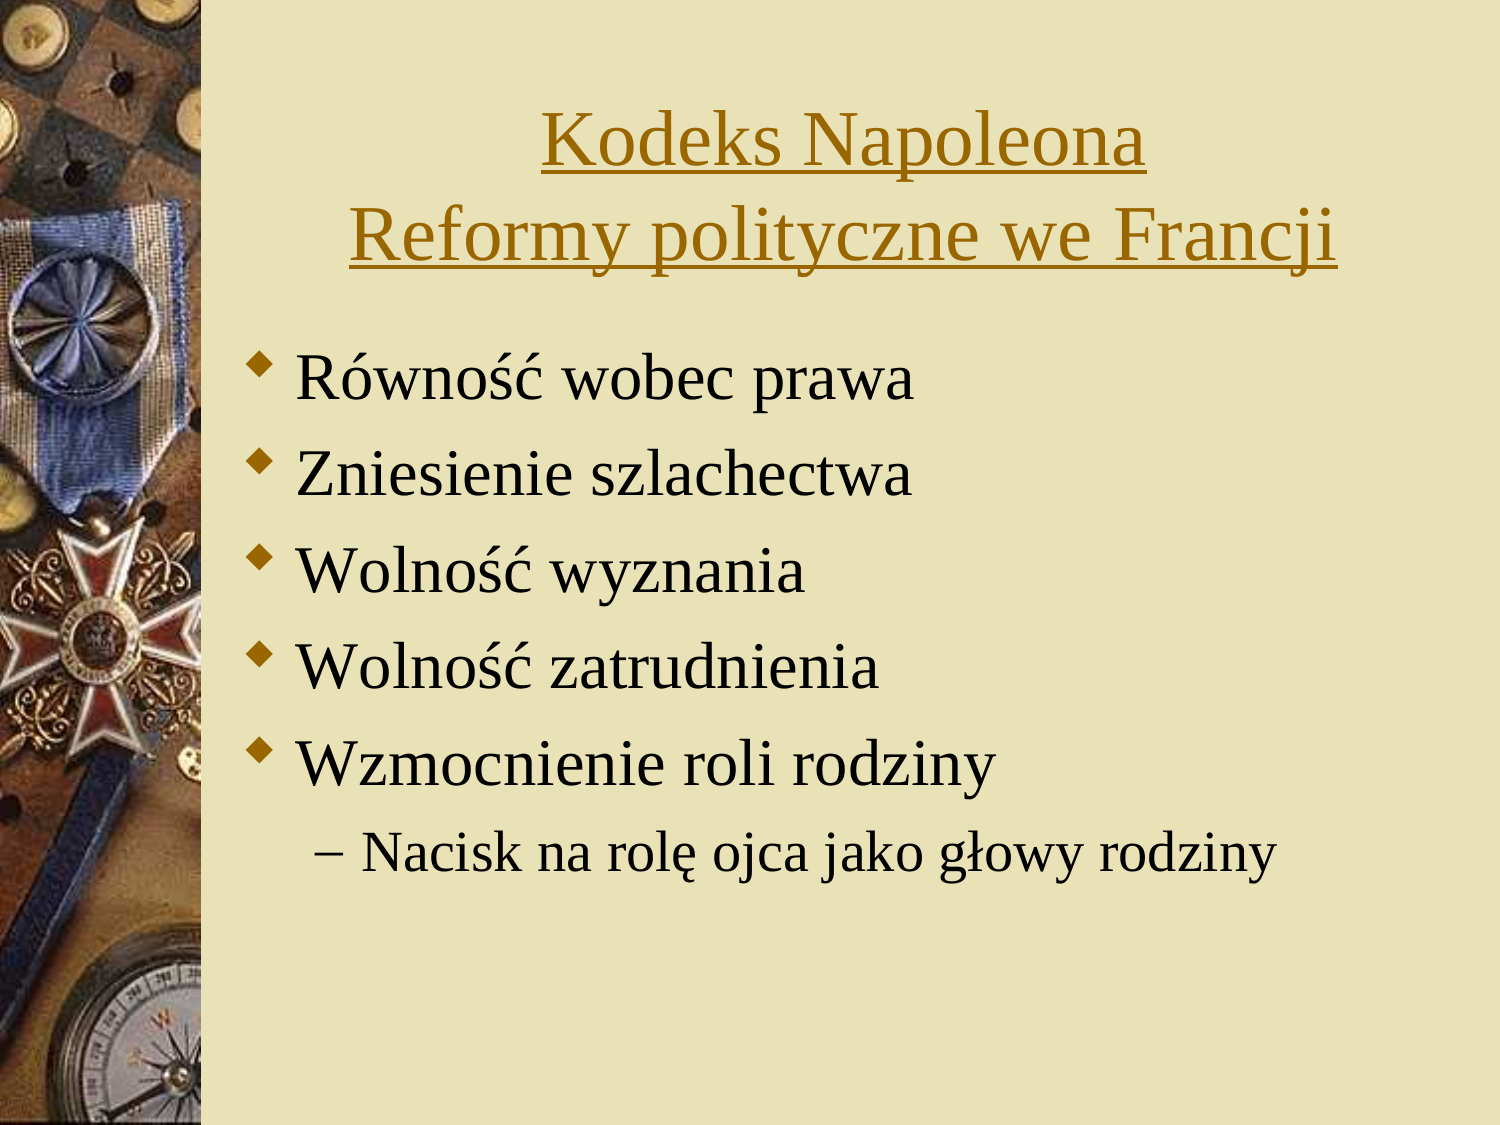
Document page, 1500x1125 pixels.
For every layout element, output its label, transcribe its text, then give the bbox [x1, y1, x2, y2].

text_box Kodeks Napoleona Reformy polityczne we Francji [662, 269, 798, 276]
picture [0, 0, 201, 1125]
text_box Kodeks Napoleona Reformy polityczne we Francji [224, 87, 1463, 276]
text_box Kodeks Napoleona Reformy polityczne we Francji [809, 269, 1291, 276]
text_box Równość wobec prawa Zniesienie szlachectwa Wolność wyznania Wolność zatrudnienia Wzmocnienie roli rodziny Nacisk na rolę ojca jako głowy rodziny [224, 324, 1476, 1001]
